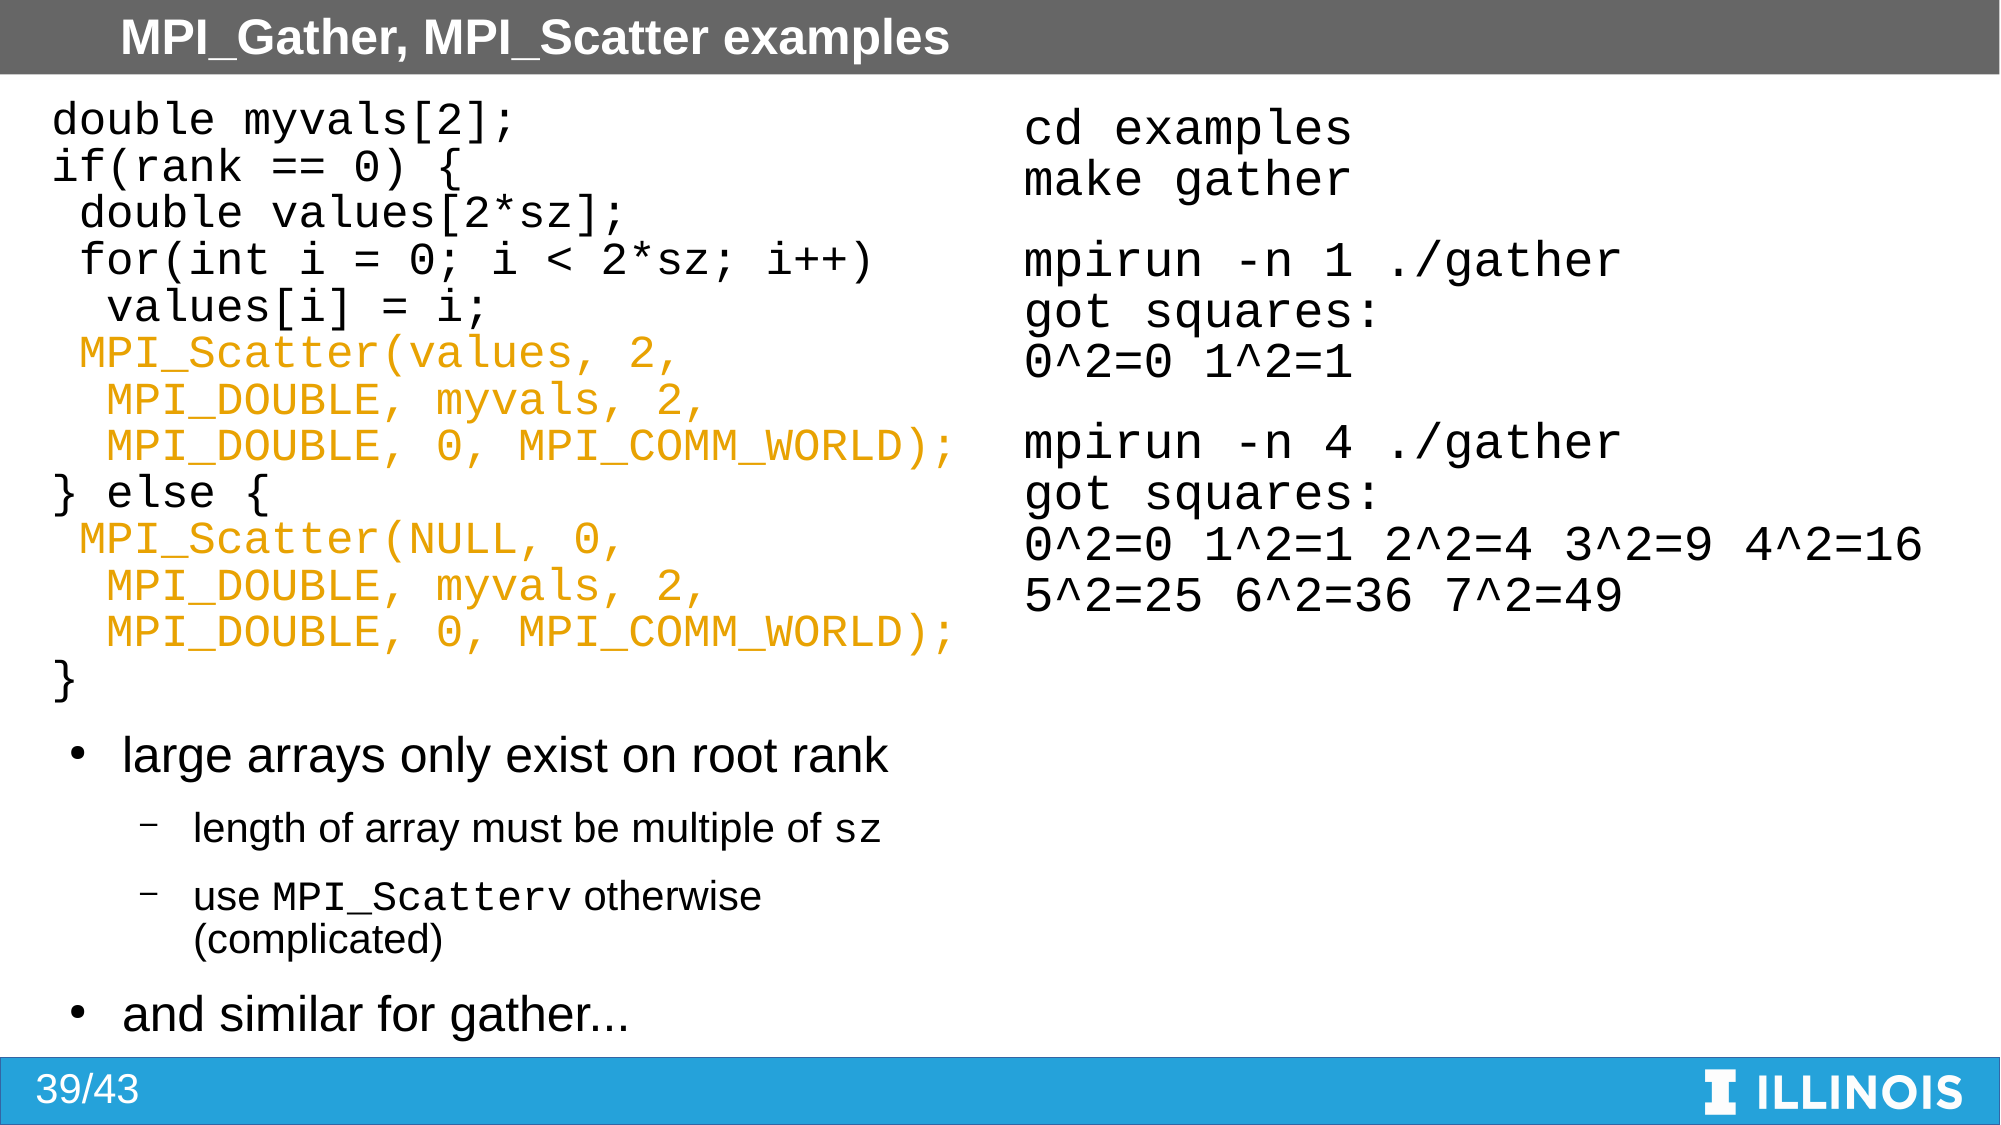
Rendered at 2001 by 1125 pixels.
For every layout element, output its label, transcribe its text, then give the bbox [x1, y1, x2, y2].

list double myvals[2]; if(rank == 0) { double values[2*sz]; for(int i = 0; i < 2*sz; i++) values[i] = i; MPI_Scatter(values, 2, MPI_DOUBLE, myvals, 2, MPI_DOUBLE, 0, MPI_COMM_WORLD); } else { MPI_Scatter(NULL, 0, MPI_DOUBLE, myvals, 2, MPI_DOUBLE, 0, MPI_COMM_WORLD); } large arrays only exist on root rank length of array must be multiple of sz use MPI_Scatterv otherwise (complicated) and similar for gather... [51, 97, 978, 1058]
list cd examples make gather mpirun -n 1 ./gather got squares: 0^2=0 1^2=1 mpirun -n 4 ./gather got squares: 0^2=0 1^2=1 2^2=4 3^2=9 4^2=16 5^2=25 6^2=36 7^2=49 [1023, 103, 1950, 1064]
title MPI_Gather, MPI_Scatter examples [0, 0, 2000, 75]
picture [1705, 1069, 1962, 1115]
